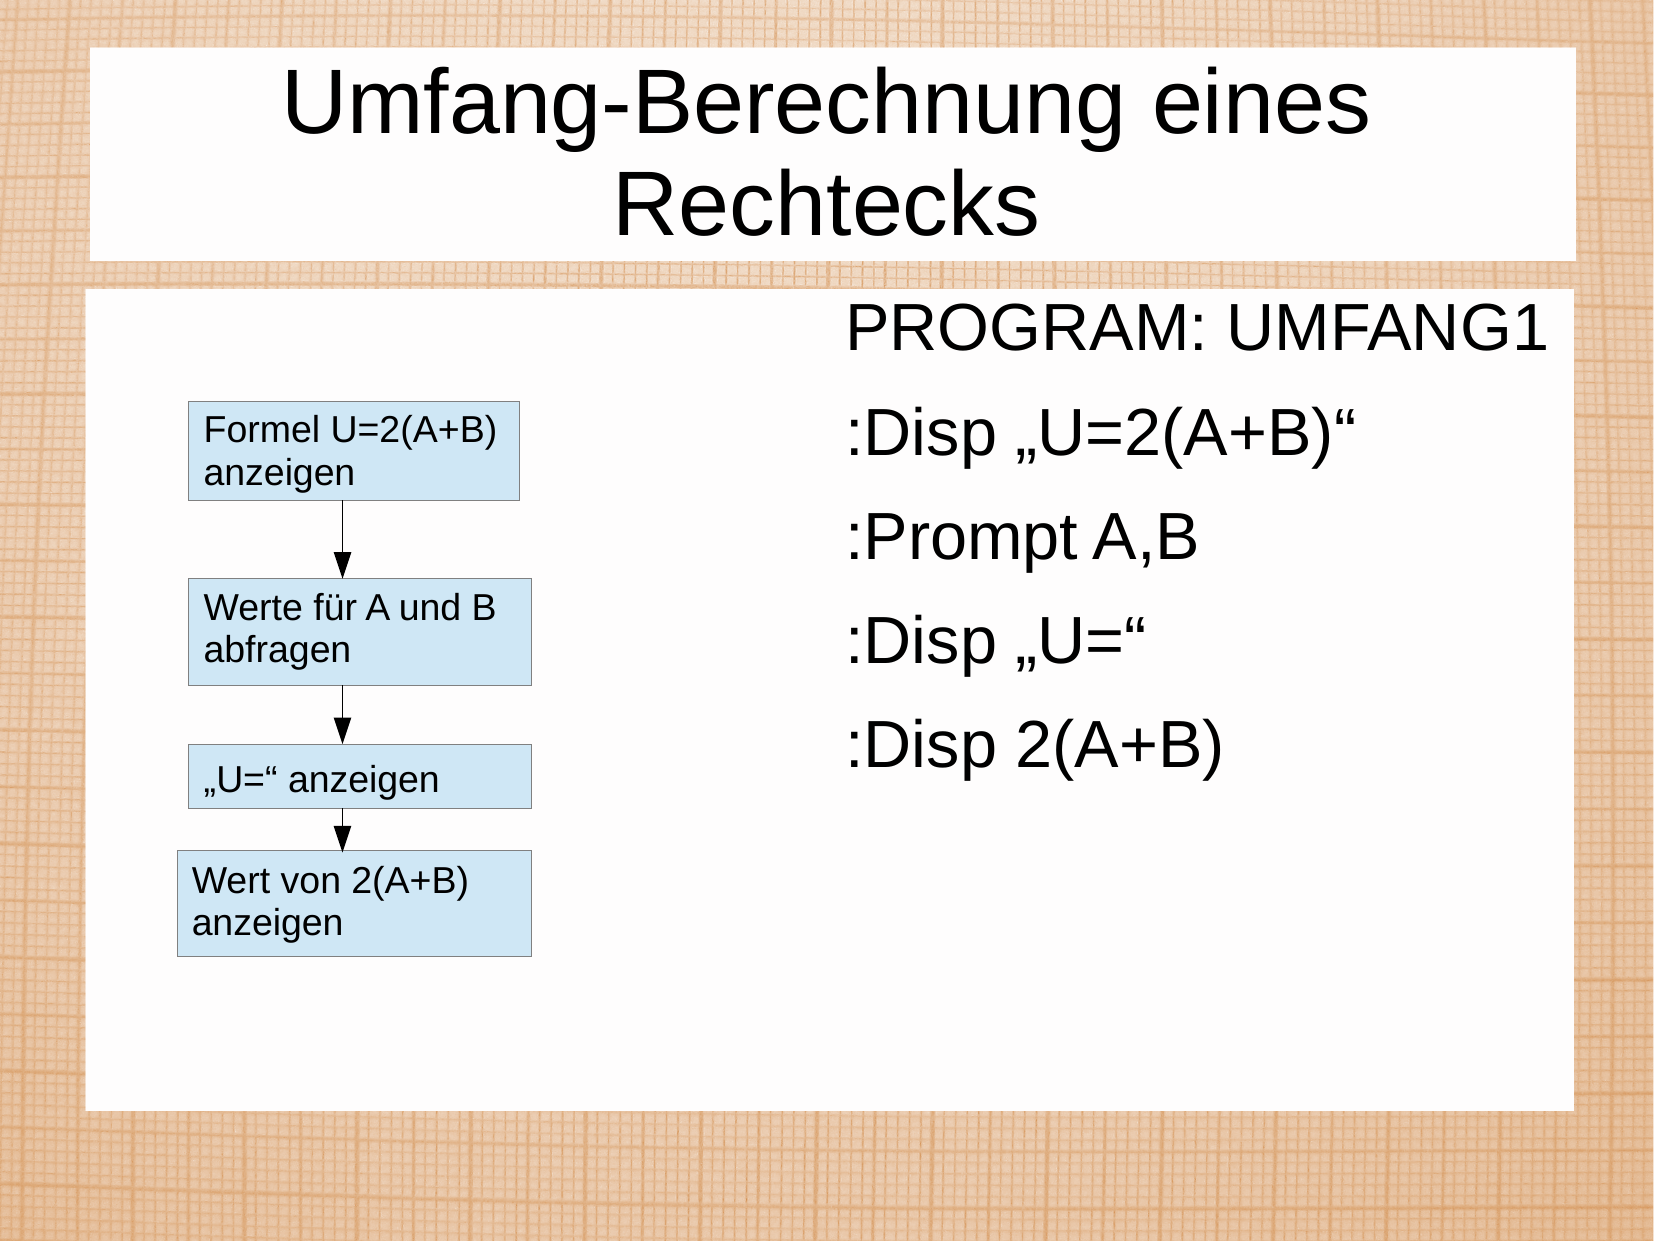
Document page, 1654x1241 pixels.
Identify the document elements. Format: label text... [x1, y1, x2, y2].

text_box [177, 952, 532, 957]
title Umfang-Berechnung eines Rechtecks [82, 49, 1571, 257]
text_box [188, 678, 532, 686]
text_box [188, 744, 532, 809]
text_box „U=“ anzeigen [188, 751, 520, 809]
text_box Formel U=2(A+B) anzeigen [188, 401, 532, 501]
text_box Werte für A und B abfragen [188, 578, 532, 678]
text_box Wert von 2(A+B) anzeigen [177, 852, 532, 952]
picture [0, 0, 1654, 1241]
list PROGRAM: UMFANG1 :Disp „U=2(A+B)“ :Prompt A,B :Disp „U=“ :Disp 2(A+B) [845, 290, 1572, 1109]
